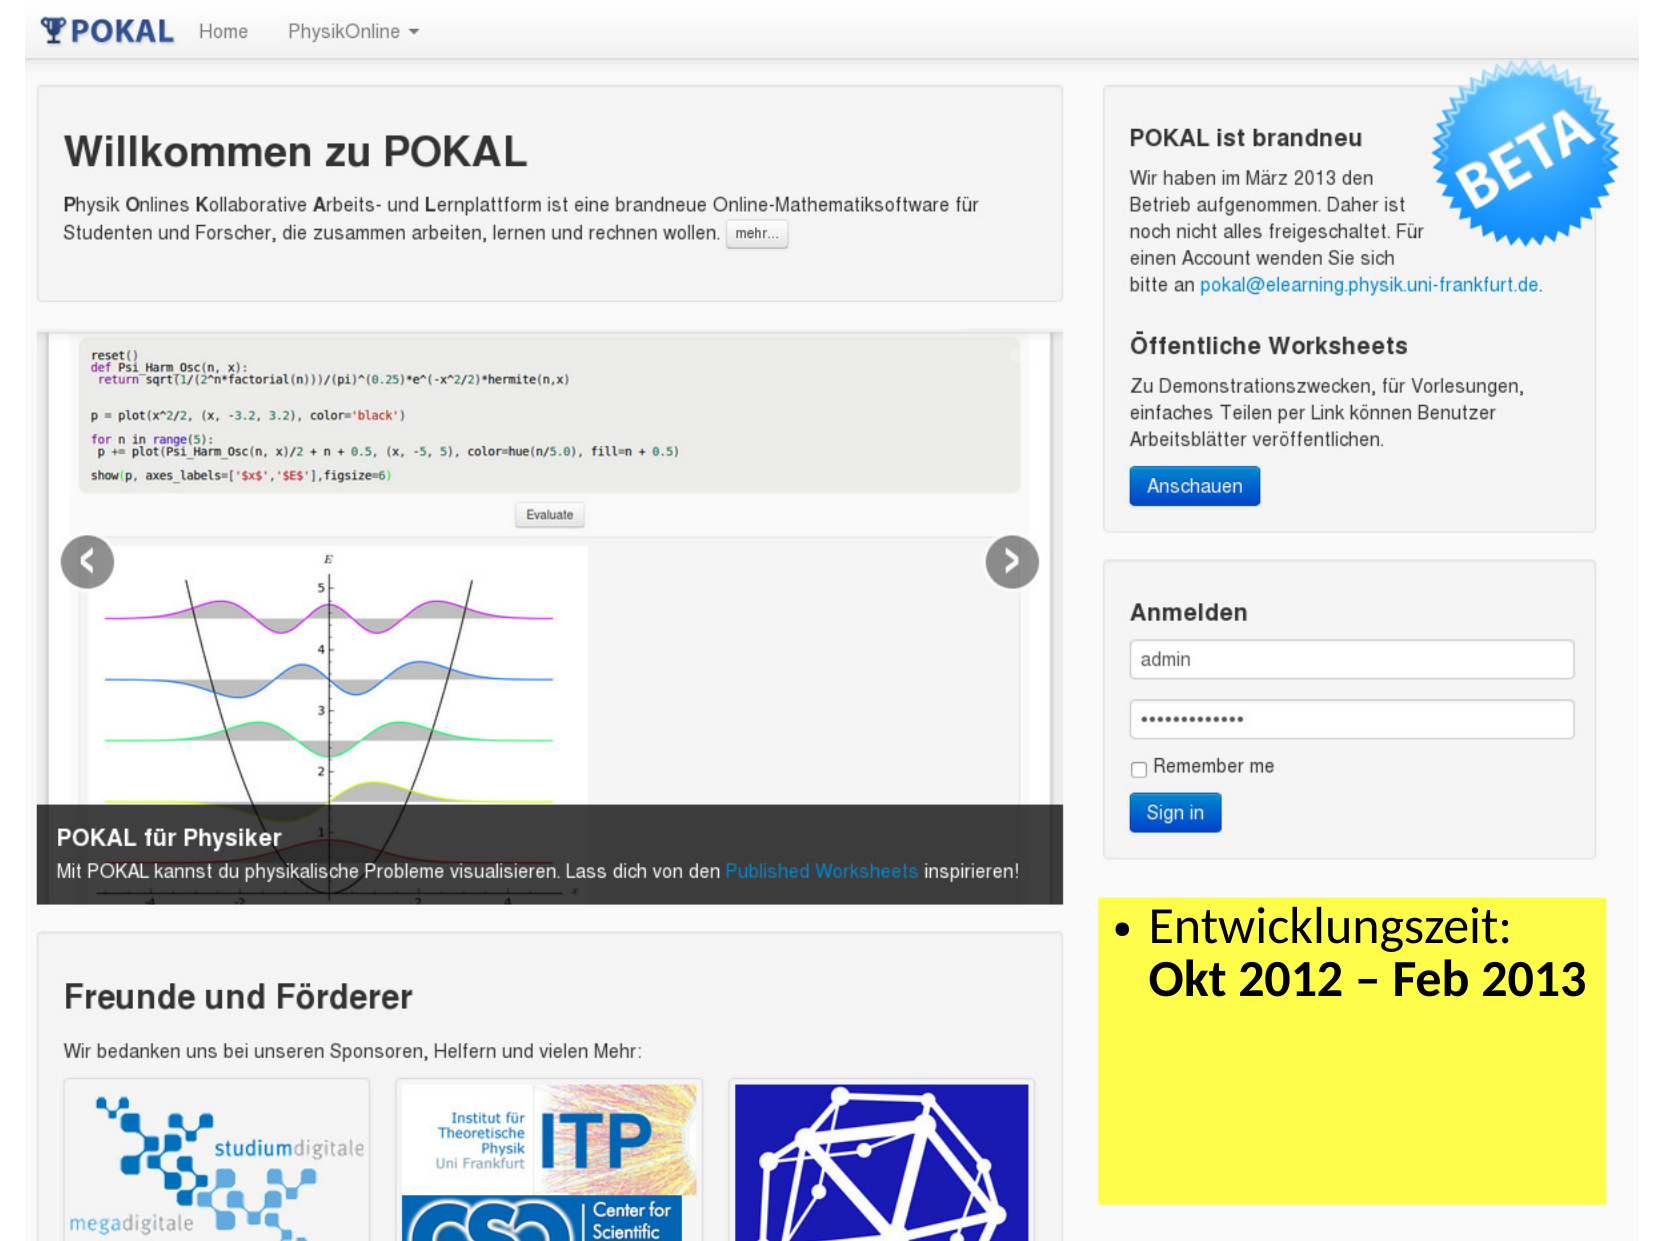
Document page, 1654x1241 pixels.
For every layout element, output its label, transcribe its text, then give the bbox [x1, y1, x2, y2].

picture [25, 5, 1639, 1241]
text_box Entwicklungszeit: Okt 2012 – Feb 2013 [1098, 897, 1607, 1205]
